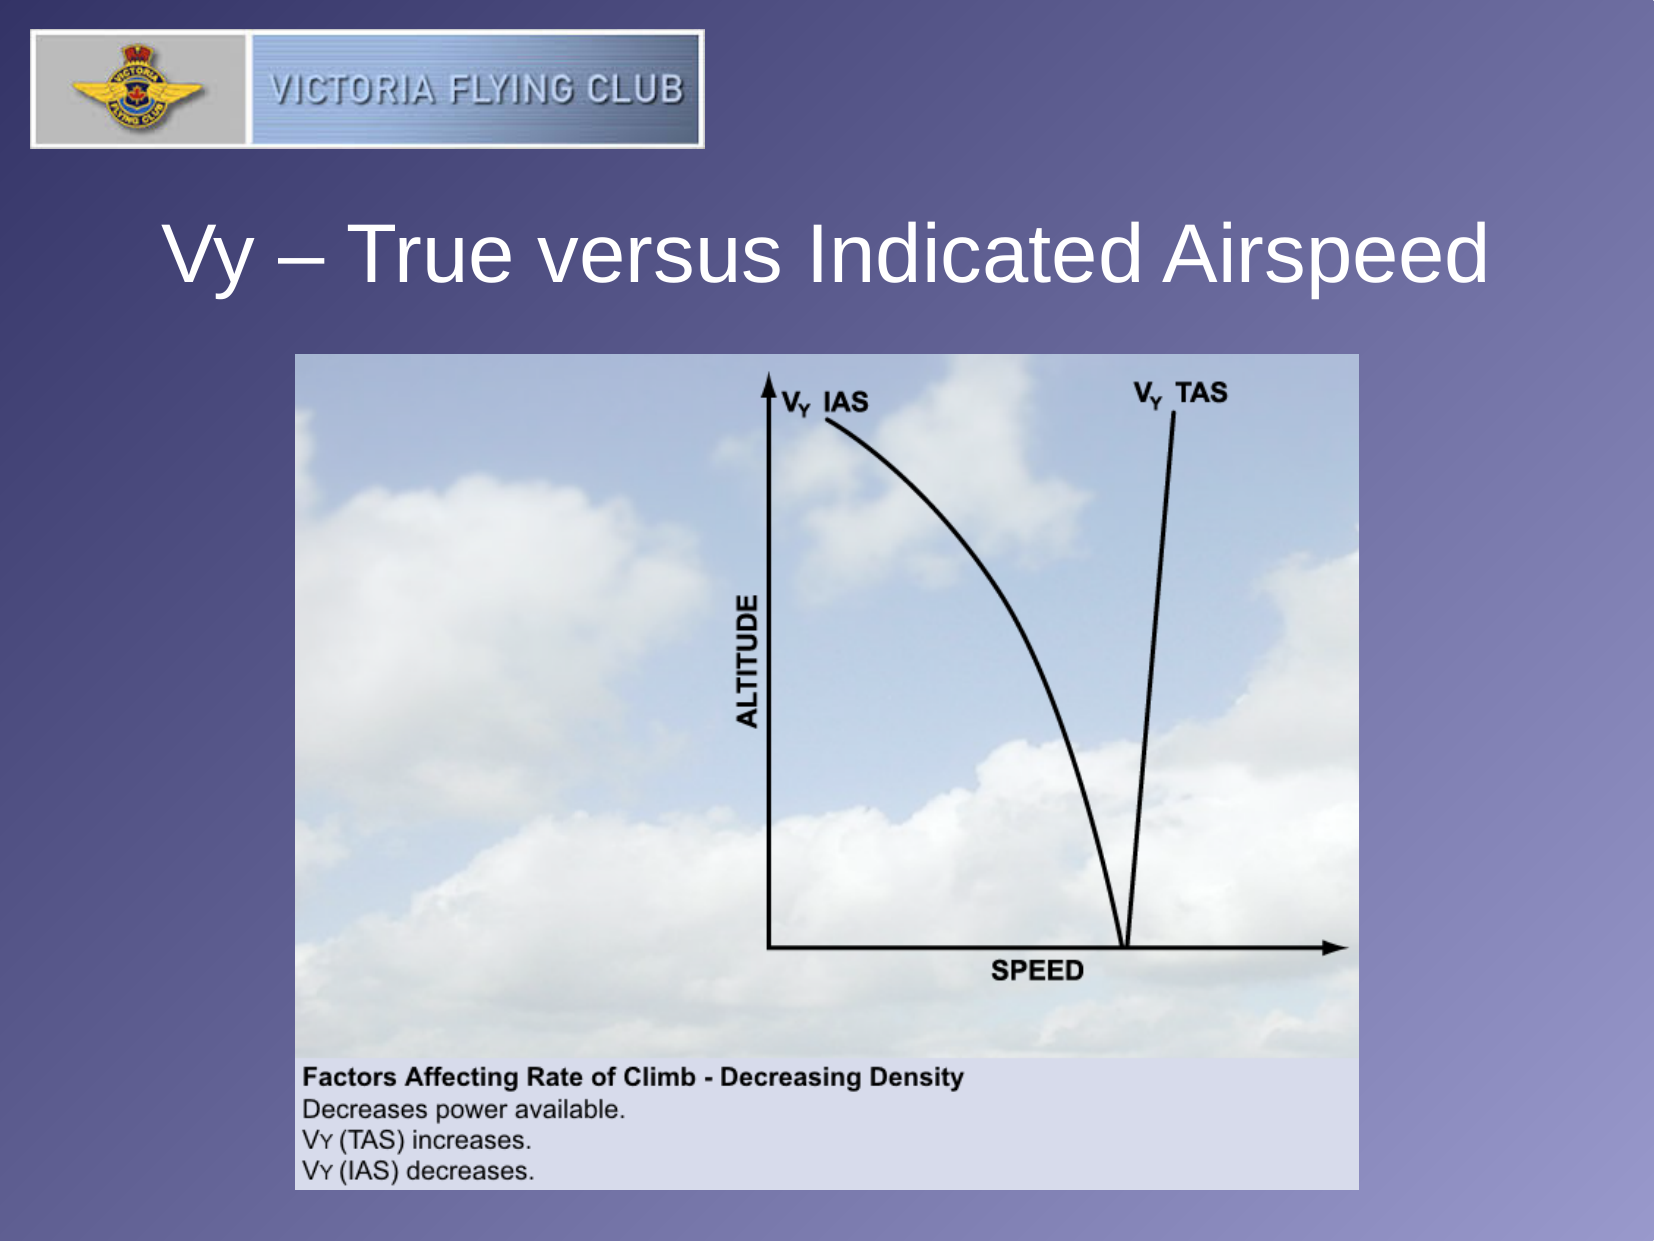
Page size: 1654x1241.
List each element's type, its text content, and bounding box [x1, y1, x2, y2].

picture [295, 354, 1359, 1190]
title Vy – True versus Indicated Airspeed [82, 149, 1571, 357]
picture [30, 29, 705, 149]
